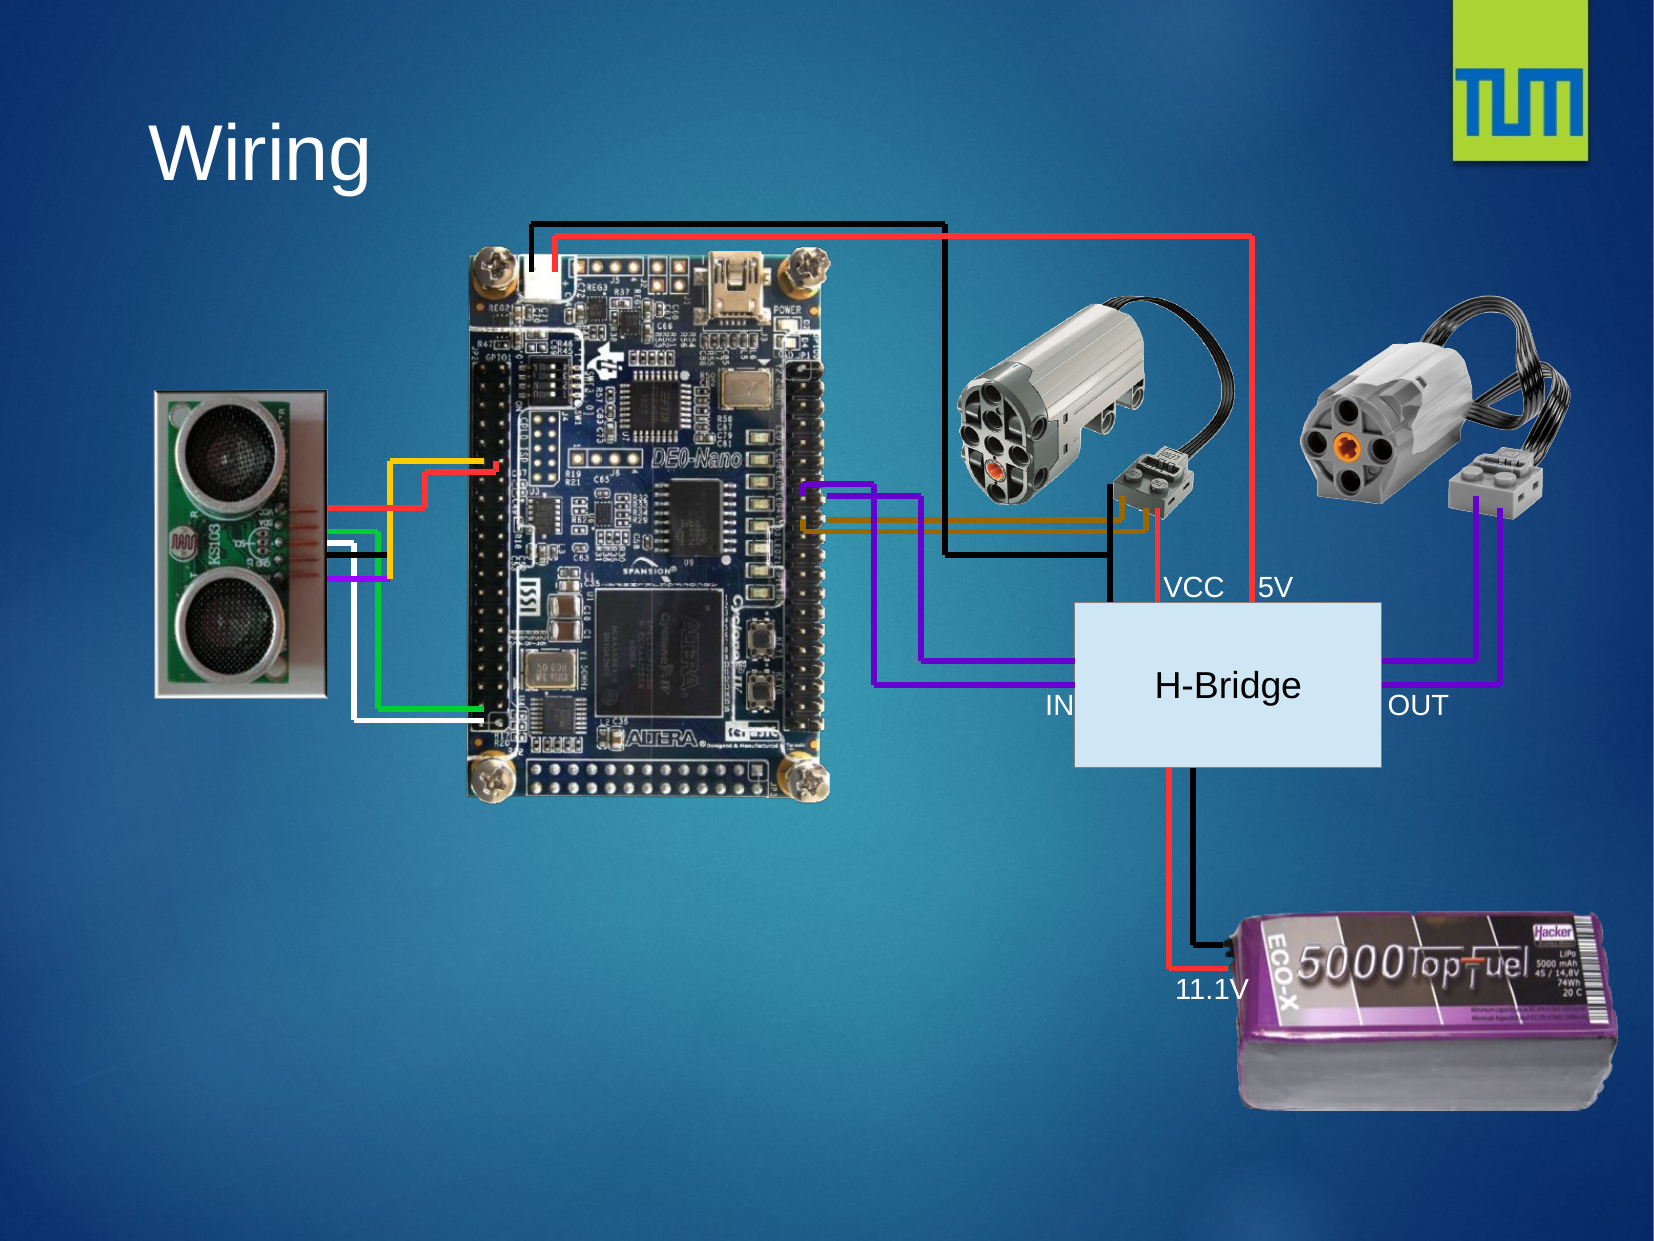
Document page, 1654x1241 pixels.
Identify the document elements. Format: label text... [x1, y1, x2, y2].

text_box VCC [1145, 560, 1240, 615]
text_box IN [1027, 678, 1158, 733]
text_box OUT [1370, 678, 1501, 733]
text_box 11.1V [1157, 962, 1288, 1016]
picture [0, 0, 1654, 1241]
text_box H-Bridge [1074, 602, 1382, 768]
text_box 5V [1240, 560, 1371, 615]
